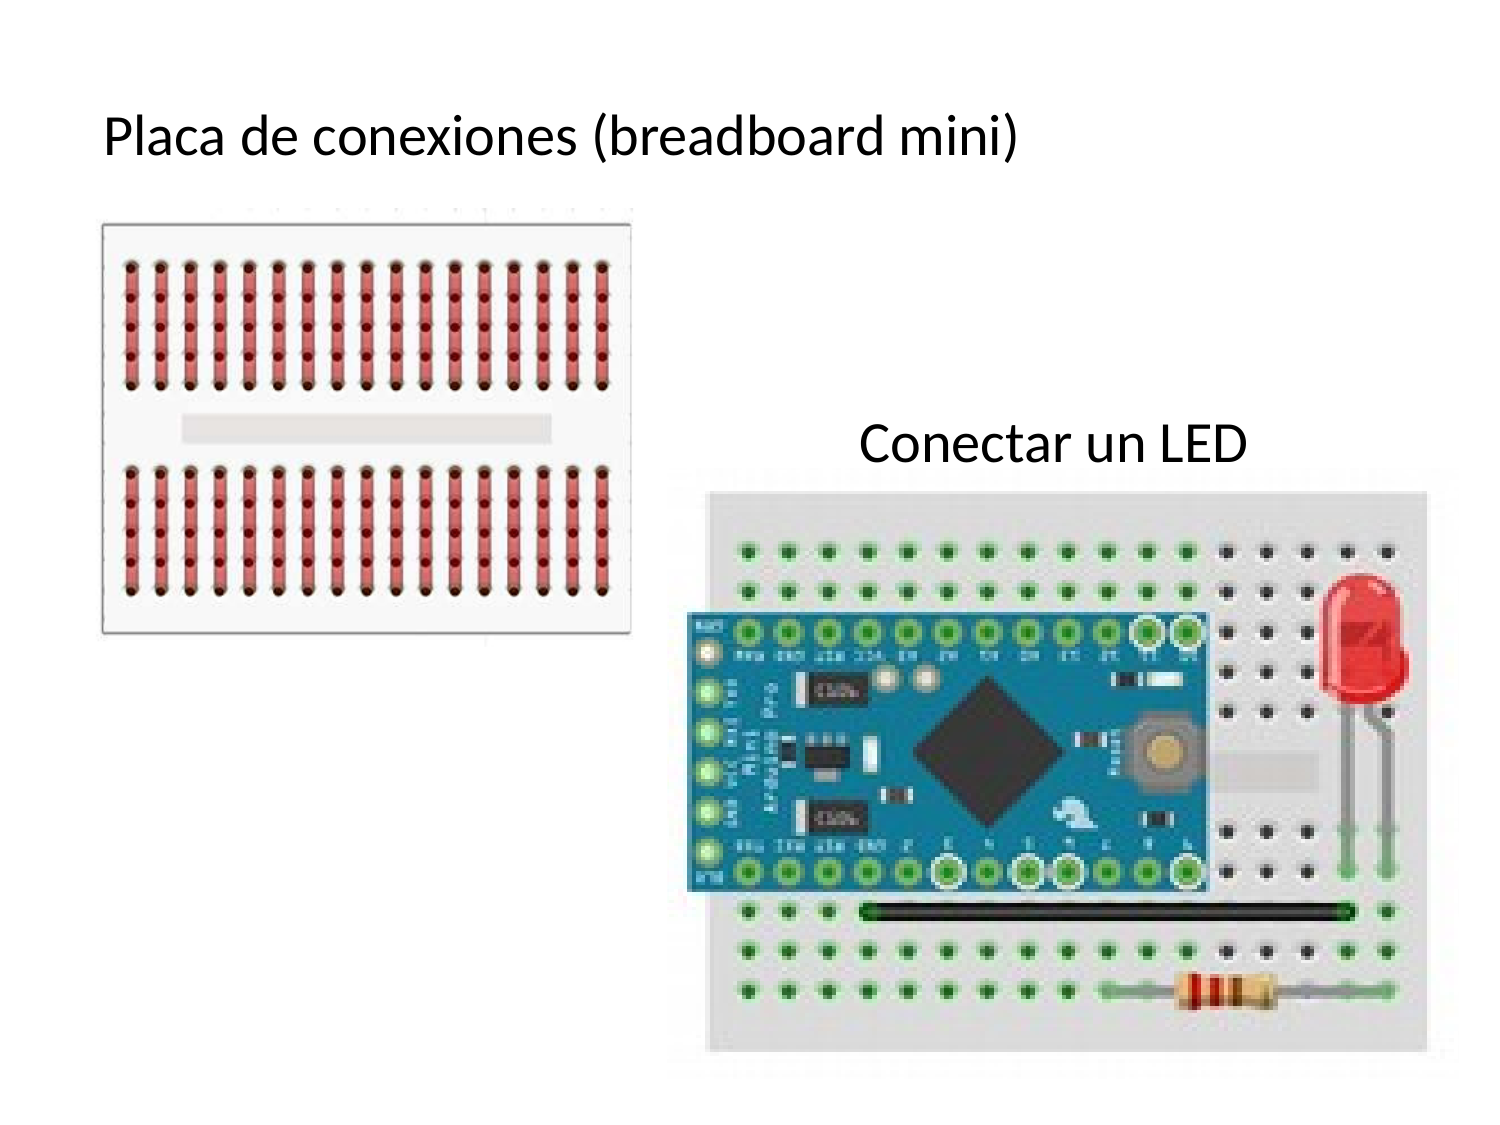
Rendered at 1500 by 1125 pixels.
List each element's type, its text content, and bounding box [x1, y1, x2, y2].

text_box Placa de conexiones (breadboard mini) [88, 90, 1081, 176]
picture [667, 468, 1459, 1079]
picture [85, 208, 656, 647]
text_box Conectar un LED [844, 397, 1317, 483]
